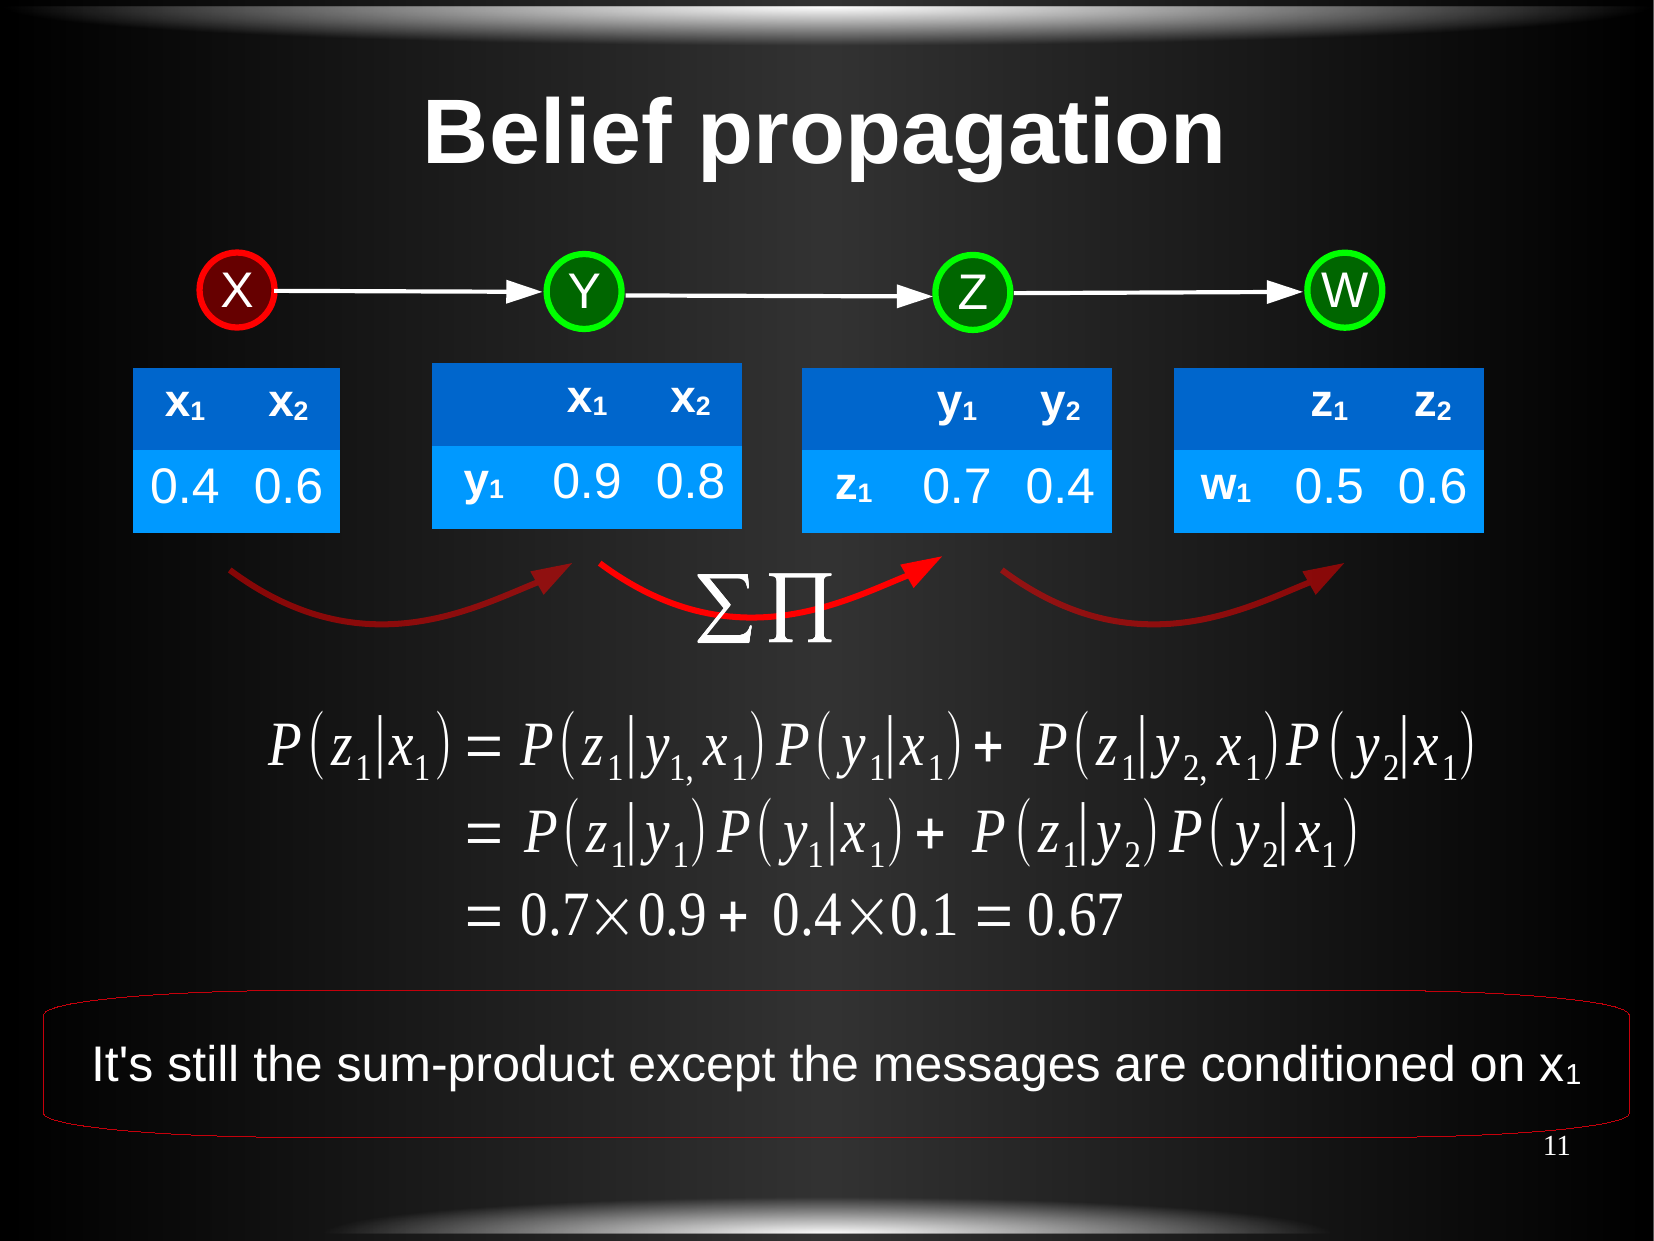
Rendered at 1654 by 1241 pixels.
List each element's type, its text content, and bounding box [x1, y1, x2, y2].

text_box X [199, 252, 275, 328]
table_header x2 [237, 368, 340, 450]
table_cell w1 [1174, 450, 1278, 533]
table_header [1174, 368, 1278, 450]
table_header z2 [1381, 368, 1484, 450]
table_header y1 [905, 368, 1009, 450]
table_header x1 [535, 363, 639, 446]
picture [0, 0, 1654, 1241]
table_header [802, 368, 905, 450]
table_cell 0.5 [1278, 450, 1381, 533]
text_box It's still the sum-product except the messages are conditioned on x1 [43, 990, 1630, 1138]
table_cell y1 [432, 446, 535, 529]
table_cell 0.4 [1009, 450, 1112, 533]
title Belief propagation [140, 62, 1511, 203]
table_header x2 [639, 363, 742, 446]
table_header [432, 363, 535, 446]
table_header x1 [133, 368, 237, 450]
text_box Z [935, 254, 1011, 330]
table_cell 0.6 [237, 450, 340, 533]
table_cell z1 [802, 450, 905, 533]
table_cell 0.9 [535, 446, 639, 529]
chart [679, 569, 871, 646]
text_box W [1307, 252, 1383, 328]
table_cell 0.7 [905, 450, 1009, 533]
table_header y2 [1009, 368, 1112, 450]
table_cell 0.8 [639, 446, 742, 529]
table_cell 0.6 [1381, 450, 1484, 533]
text_box Y [546, 253, 622, 329]
table_cell 0.4 [133, 450, 237, 533]
chart [251, 709, 1492, 951]
table_header z1 [1278, 368, 1381, 450]
